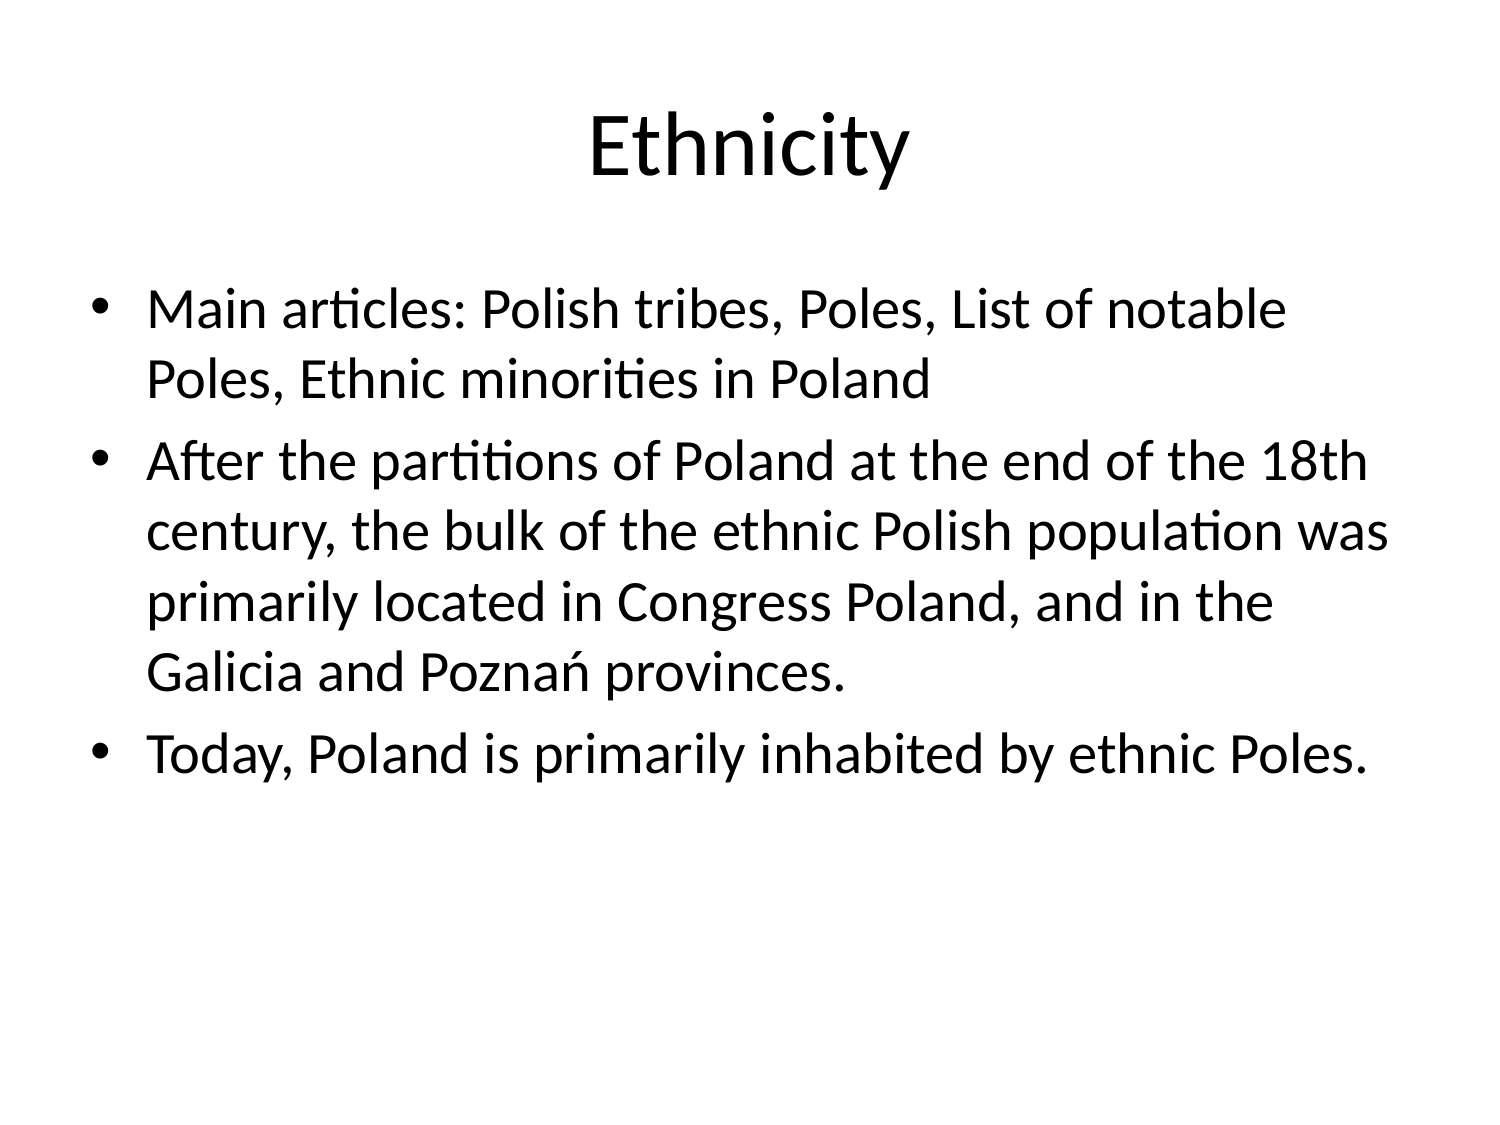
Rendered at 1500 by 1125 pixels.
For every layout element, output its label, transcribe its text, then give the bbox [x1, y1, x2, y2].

title Ethnicity [75, 45, 1425, 233]
list Main articles: Polish tribes, Poles, List of notable Poles, Ethnic minorities in Poland After the partitions of Poland at the end of the 18th century, the bulk of the ethnic Polish population was primarily located in Congress Poland, and in the Galicia and Poznań provinces. Today, Poland is primarily inhabited by ethnic Poles. [75, 262, 1425, 1005]
